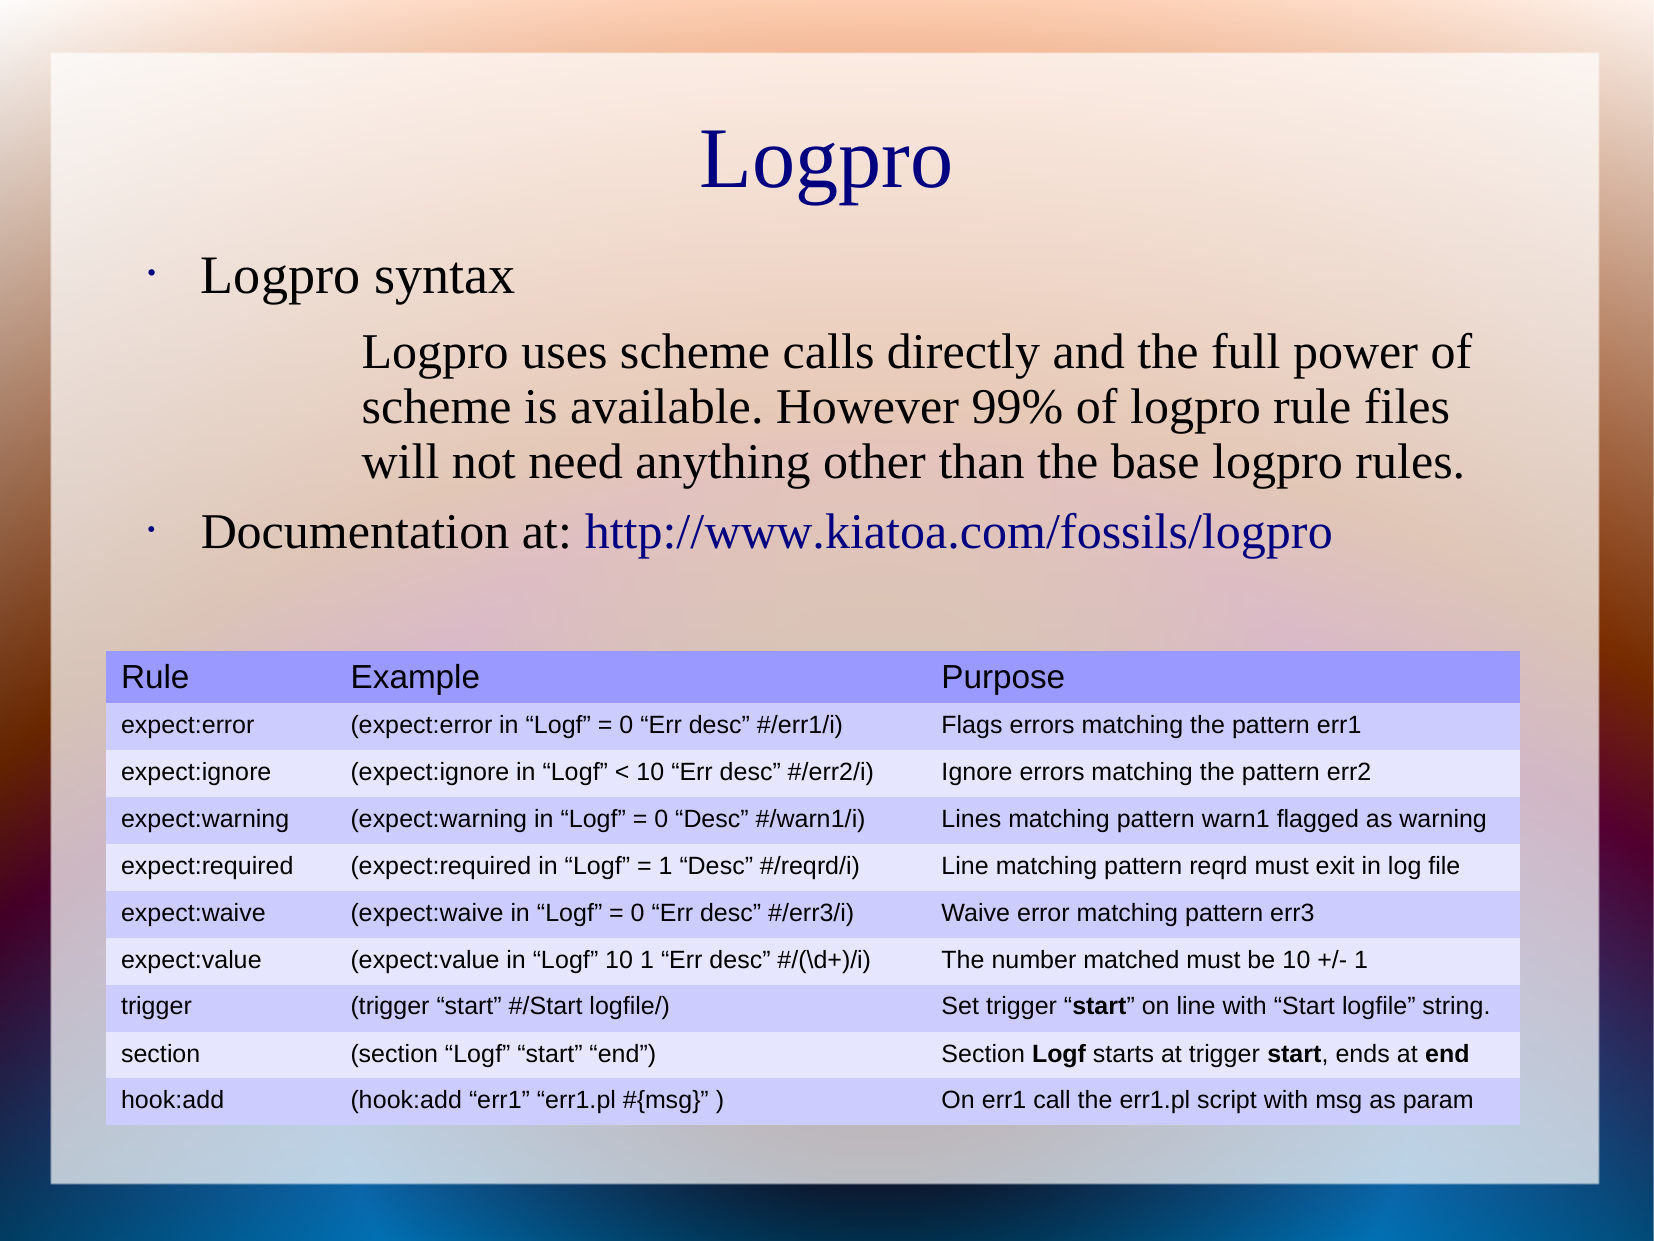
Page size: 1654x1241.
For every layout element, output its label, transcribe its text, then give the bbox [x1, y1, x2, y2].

table_header Example [336, 651, 927, 703]
table_cell Waive error matching pattern err3 [927, 891, 1520, 938]
table_header Rule [106, 651, 336, 703]
table_cell Line matching pattern reqrd must exit in log file [927, 844, 1520, 891]
table_cell trigger [106, 985, 336, 1032]
table_cell Ignore errors matching the pattern err2 [927, 750, 1520, 797]
table_cell (expect:waive in “Logf” = 0 “Err desc” #/err3/i) [336, 891, 927, 938]
table_cell expect:error [106, 703, 336, 750]
table_cell (section “Logf” “start” “end”) [336, 1032, 927, 1078]
table_cell Flags errors matching the pattern err1 [927, 703, 1520, 750]
table_cell expect:waive [106, 891, 336, 938]
table_cell Section Logf starts at trigger start, ends at end [927, 1032, 1520, 1078]
table_cell Lines matching pattern warn1 flagged as warning [927, 797, 1520, 844]
table_cell On err1 call the err1.pl script with msg as param [927, 1078, 1520, 1125]
table_cell hook:add [106, 1078, 336, 1125]
table_cell The number matched must be 10 +/- 1 [927, 938, 1520, 985]
table_cell (hook:add “err1” “err1.pl #{msg}” ) [336, 1078, 927, 1125]
table_cell (expect:value in “Logf” 10 1 “Err desc” #/(\d+)/i) [336, 938, 927, 985]
table_cell expect:ignore [106, 750, 336, 797]
table_cell (expect:warning in “Logf” = 0 “Desc” #/warn1/i) [336, 797, 927, 844]
table_cell (expect:error in “Logf” = 0 “Err desc” #/err1/i) [336, 703, 927, 750]
list Logpro syntax Logpro uses scheme calls directly and the full power of scheme is available. However 99% of logpro rule files will not need anything other than the base logpro rules. Documentation at: http://www.kiatoa.com/fossils/logpro [129, 245, 1489, 616]
table_cell (expect:ignore in “Logf” < 10 “Err desc” #/err2/i) [336, 750, 927, 797]
table_cell expect:warning [106, 797, 336, 844]
table_cell (expect:required in “Logf” = 1 “Desc” #/reqrd/i) [336, 844, 927, 891]
table_header Purpose [927, 651, 1520, 703]
picture [0, 0, 1654, 1241]
table_cell Set trigger “start” on line with “Start logfile” string. [927, 985, 1520, 1032]
table_cell (trigger “start” #/Start logfile/) [336, 985, 927, 1032]
table_cell section [106, 1032, 336, 1078]
title Logpro [82, 55, 1571, 263]
table_cell expect:required [106, 844, 336, 891]
table_cell expect:value [106, 938, 336, 985]
